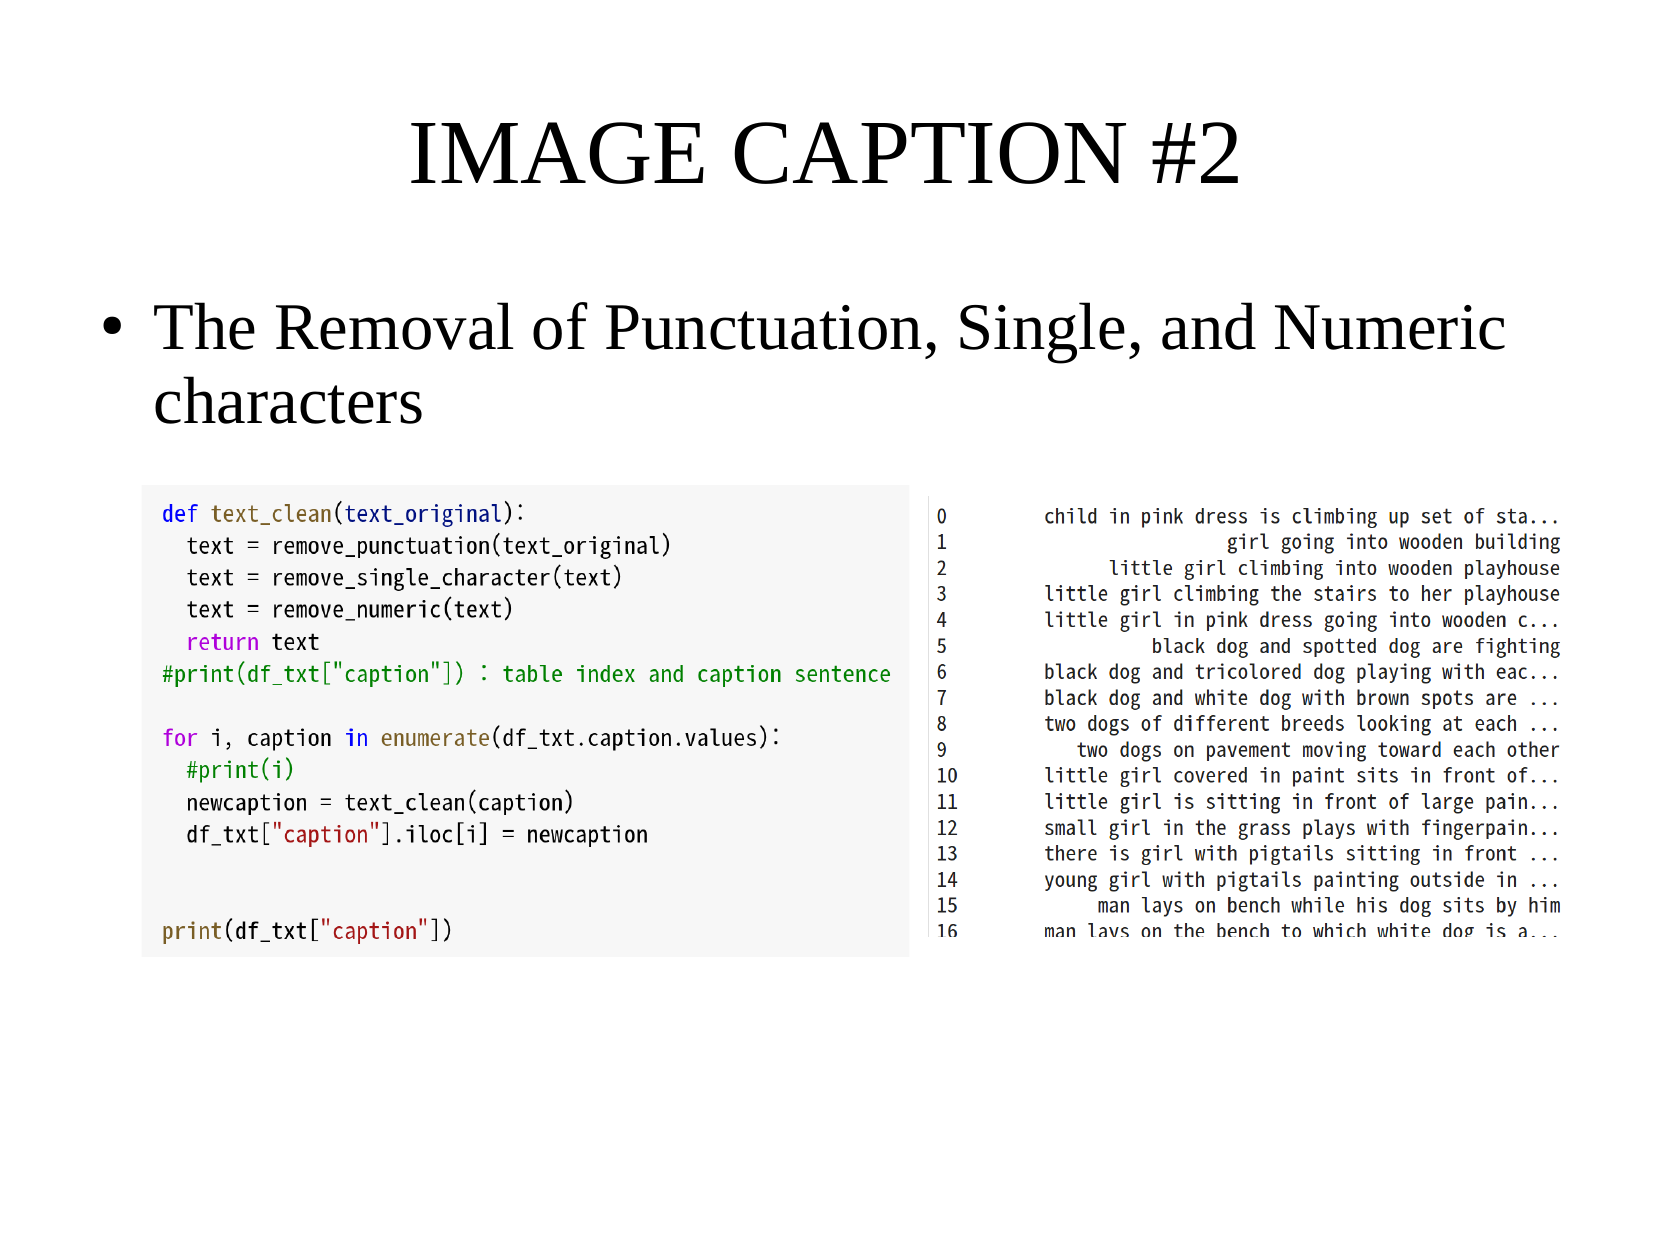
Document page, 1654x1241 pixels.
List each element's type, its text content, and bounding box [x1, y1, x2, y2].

picture [928, 496, 1583, 957]
title IMAGE CAPTION #2 [82, 49, 1571, 257]
list The Removal of Punctuation, Single, and Numeric characters [82, 290, 1571, 1010]
